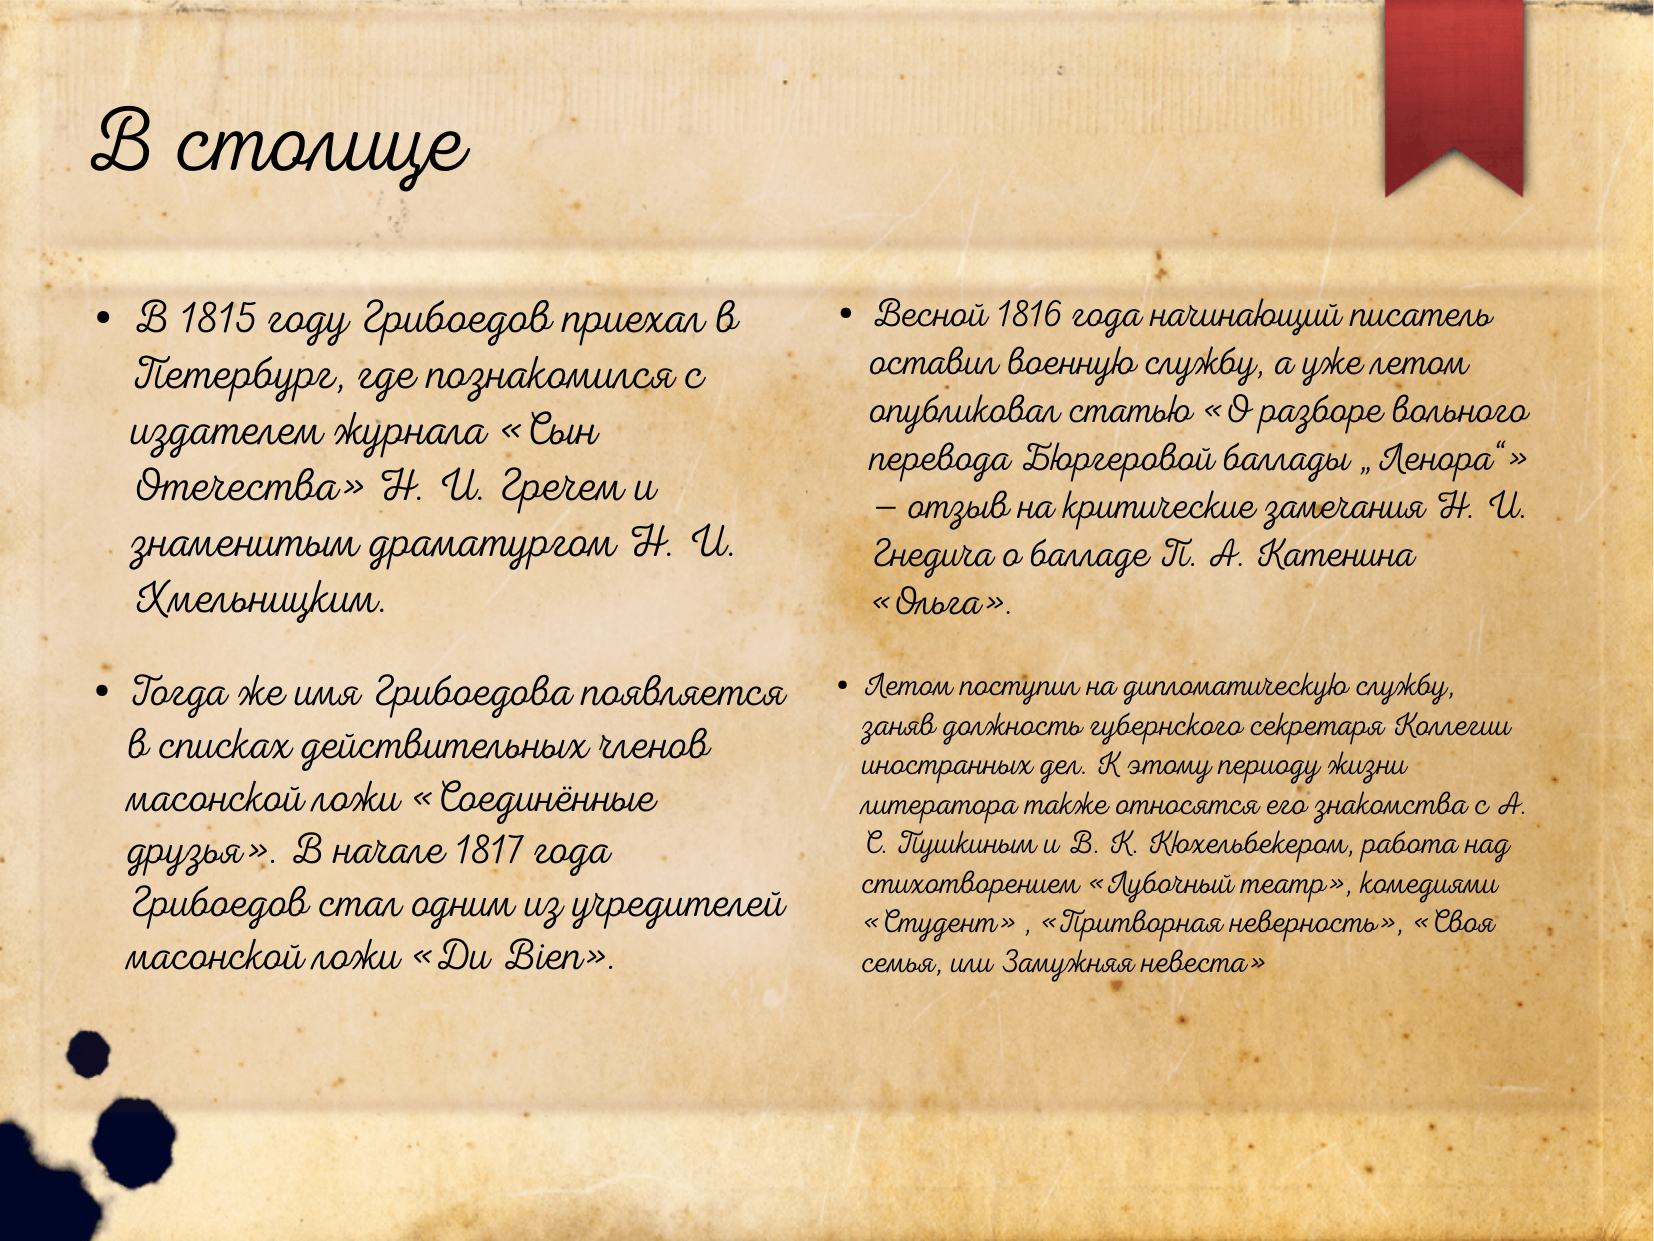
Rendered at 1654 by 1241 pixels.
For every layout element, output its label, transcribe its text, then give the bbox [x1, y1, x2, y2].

list Тогда же имя Грибоедова появляется в списках действительных членов масонской ложи «Соединённые друзья». В начале 1817 года Грибоедов стал одним из учредителей масонской ложи «Du Bien». [82, 665, 793, 1009]
list Весной 1816 года начинающий писатель оставил военную службу, а уже летом опубликовал статью «О разборе вольного перевода Бюргеровой баллады „Ленора“» — отзыв на критические замечания Н. И. Гнедича о балладе П. А. Катенина «Ольга». [828, 290, 1539, 634]
picture [0, 0, 1654, 1241]
list В 1815 году Грибоедов приехал в Петербург, где познакомился с издателем журнала «Сын Отечества» Н. И. Гречем и знаменитым драматургом Н. И. Хмельницким. [82, 290, 793, 634]
list Летом поступил на дипломатическую службу, заняв должность губернского секретаря Коллегии иностранных дел. К этому периоду жизни литератора также относятся его знакомства с А. С. Пушкиным и В. К. Кюхельбекером, работа над стихотворением «Лубочный театр», комедиями «Студент» , «Притворная неверность», «Своя семья, или Замужняя невеста» [828, 665, 1539, 1009]
title В столице [82, 49, 1347, 237]
